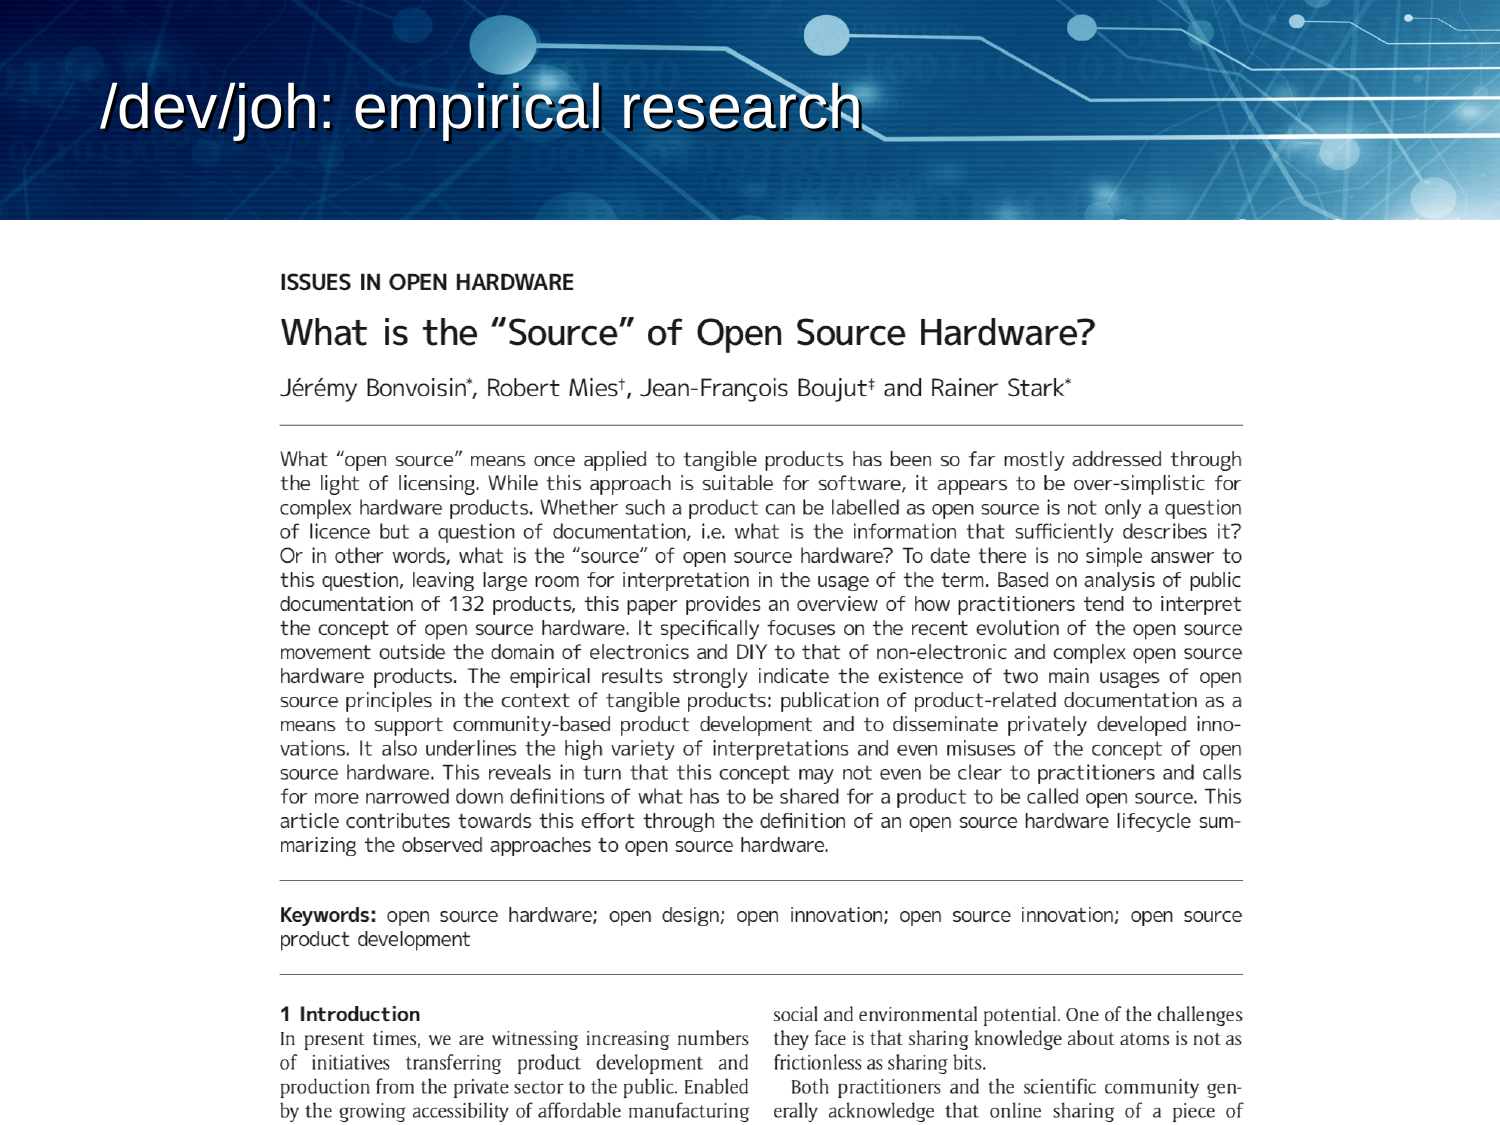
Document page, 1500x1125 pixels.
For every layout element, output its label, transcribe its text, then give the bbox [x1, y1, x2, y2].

picture [0, 0, 1500, 220]
picture [159, 225, 1341, 1125]
title /dev/joh: empirical research [85, 0, 1380, 218]
